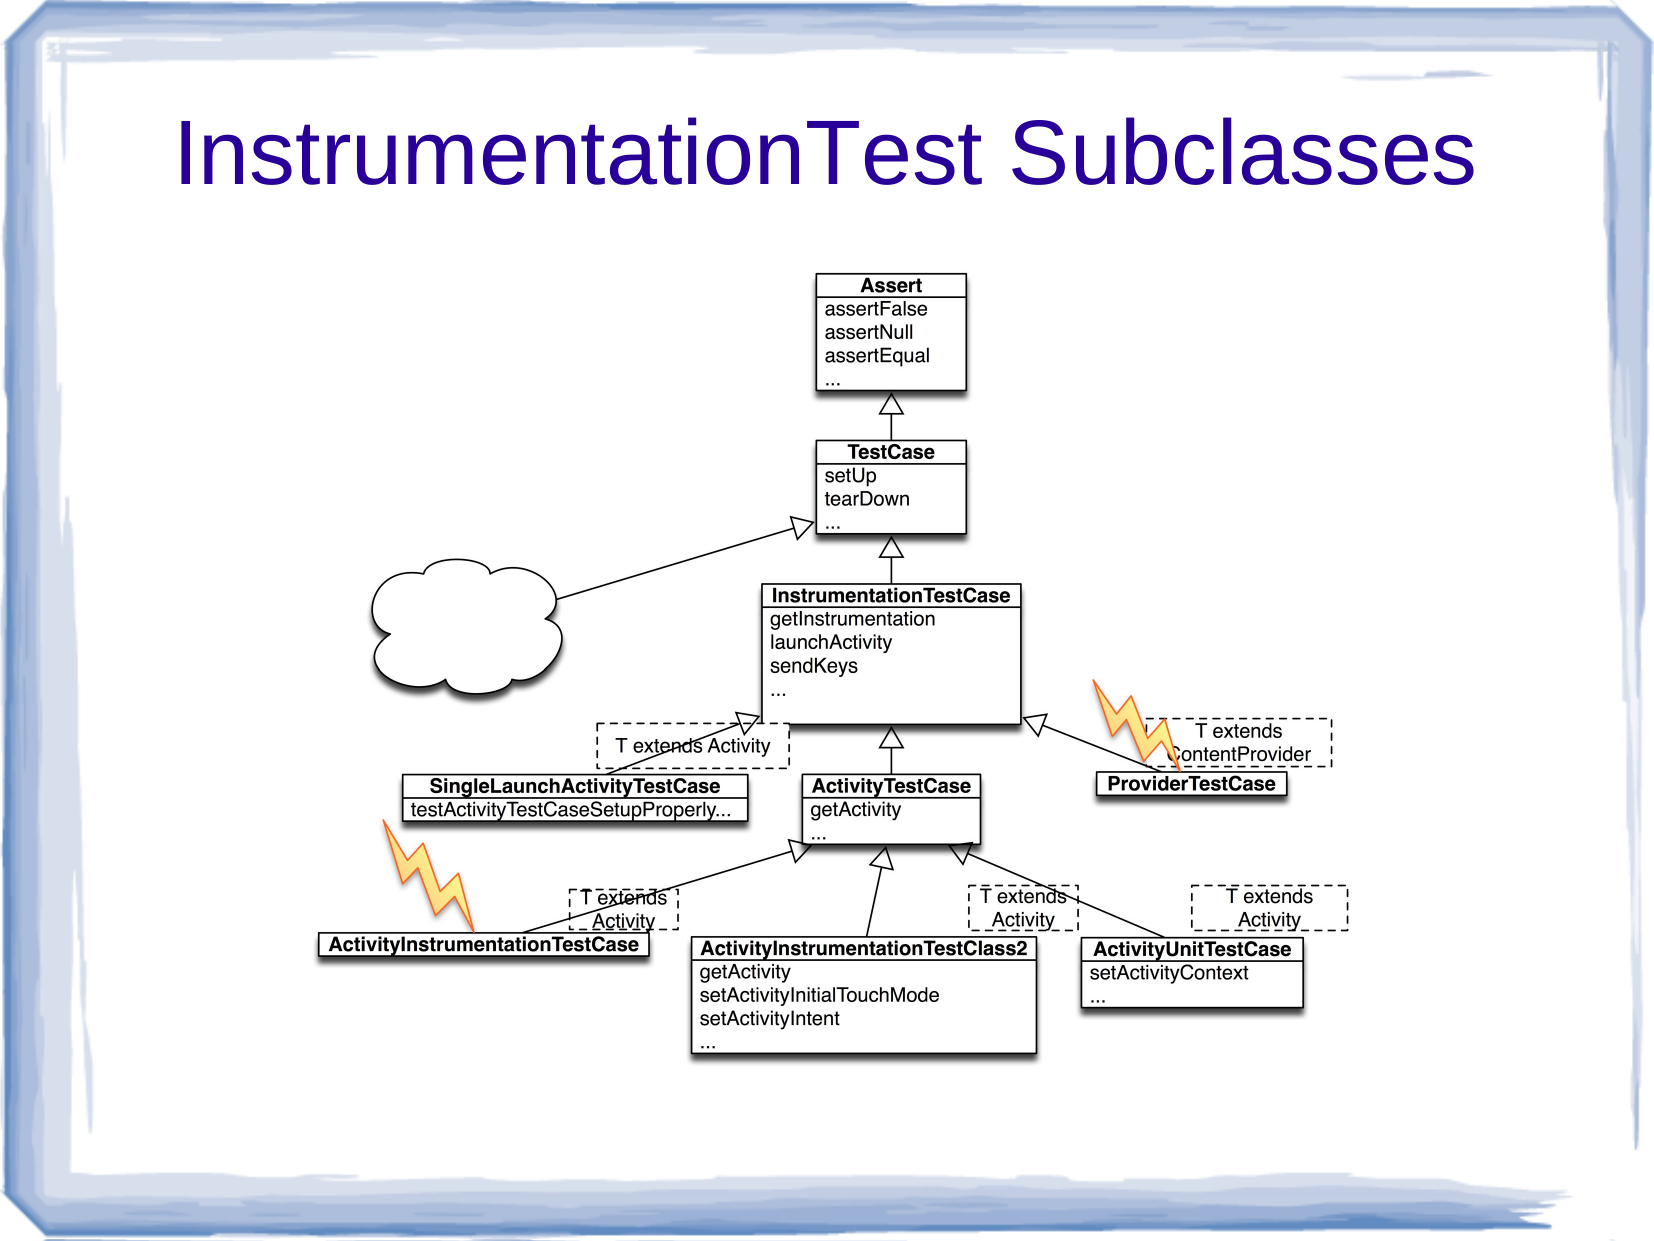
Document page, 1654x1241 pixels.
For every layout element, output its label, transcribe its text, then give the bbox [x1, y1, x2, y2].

picture [0, 0, 1654, 1241]
subtitle [118, 332, 1571, 1136]
title InstrumentationTest Subclasses [82, 49, 1571, 257]
